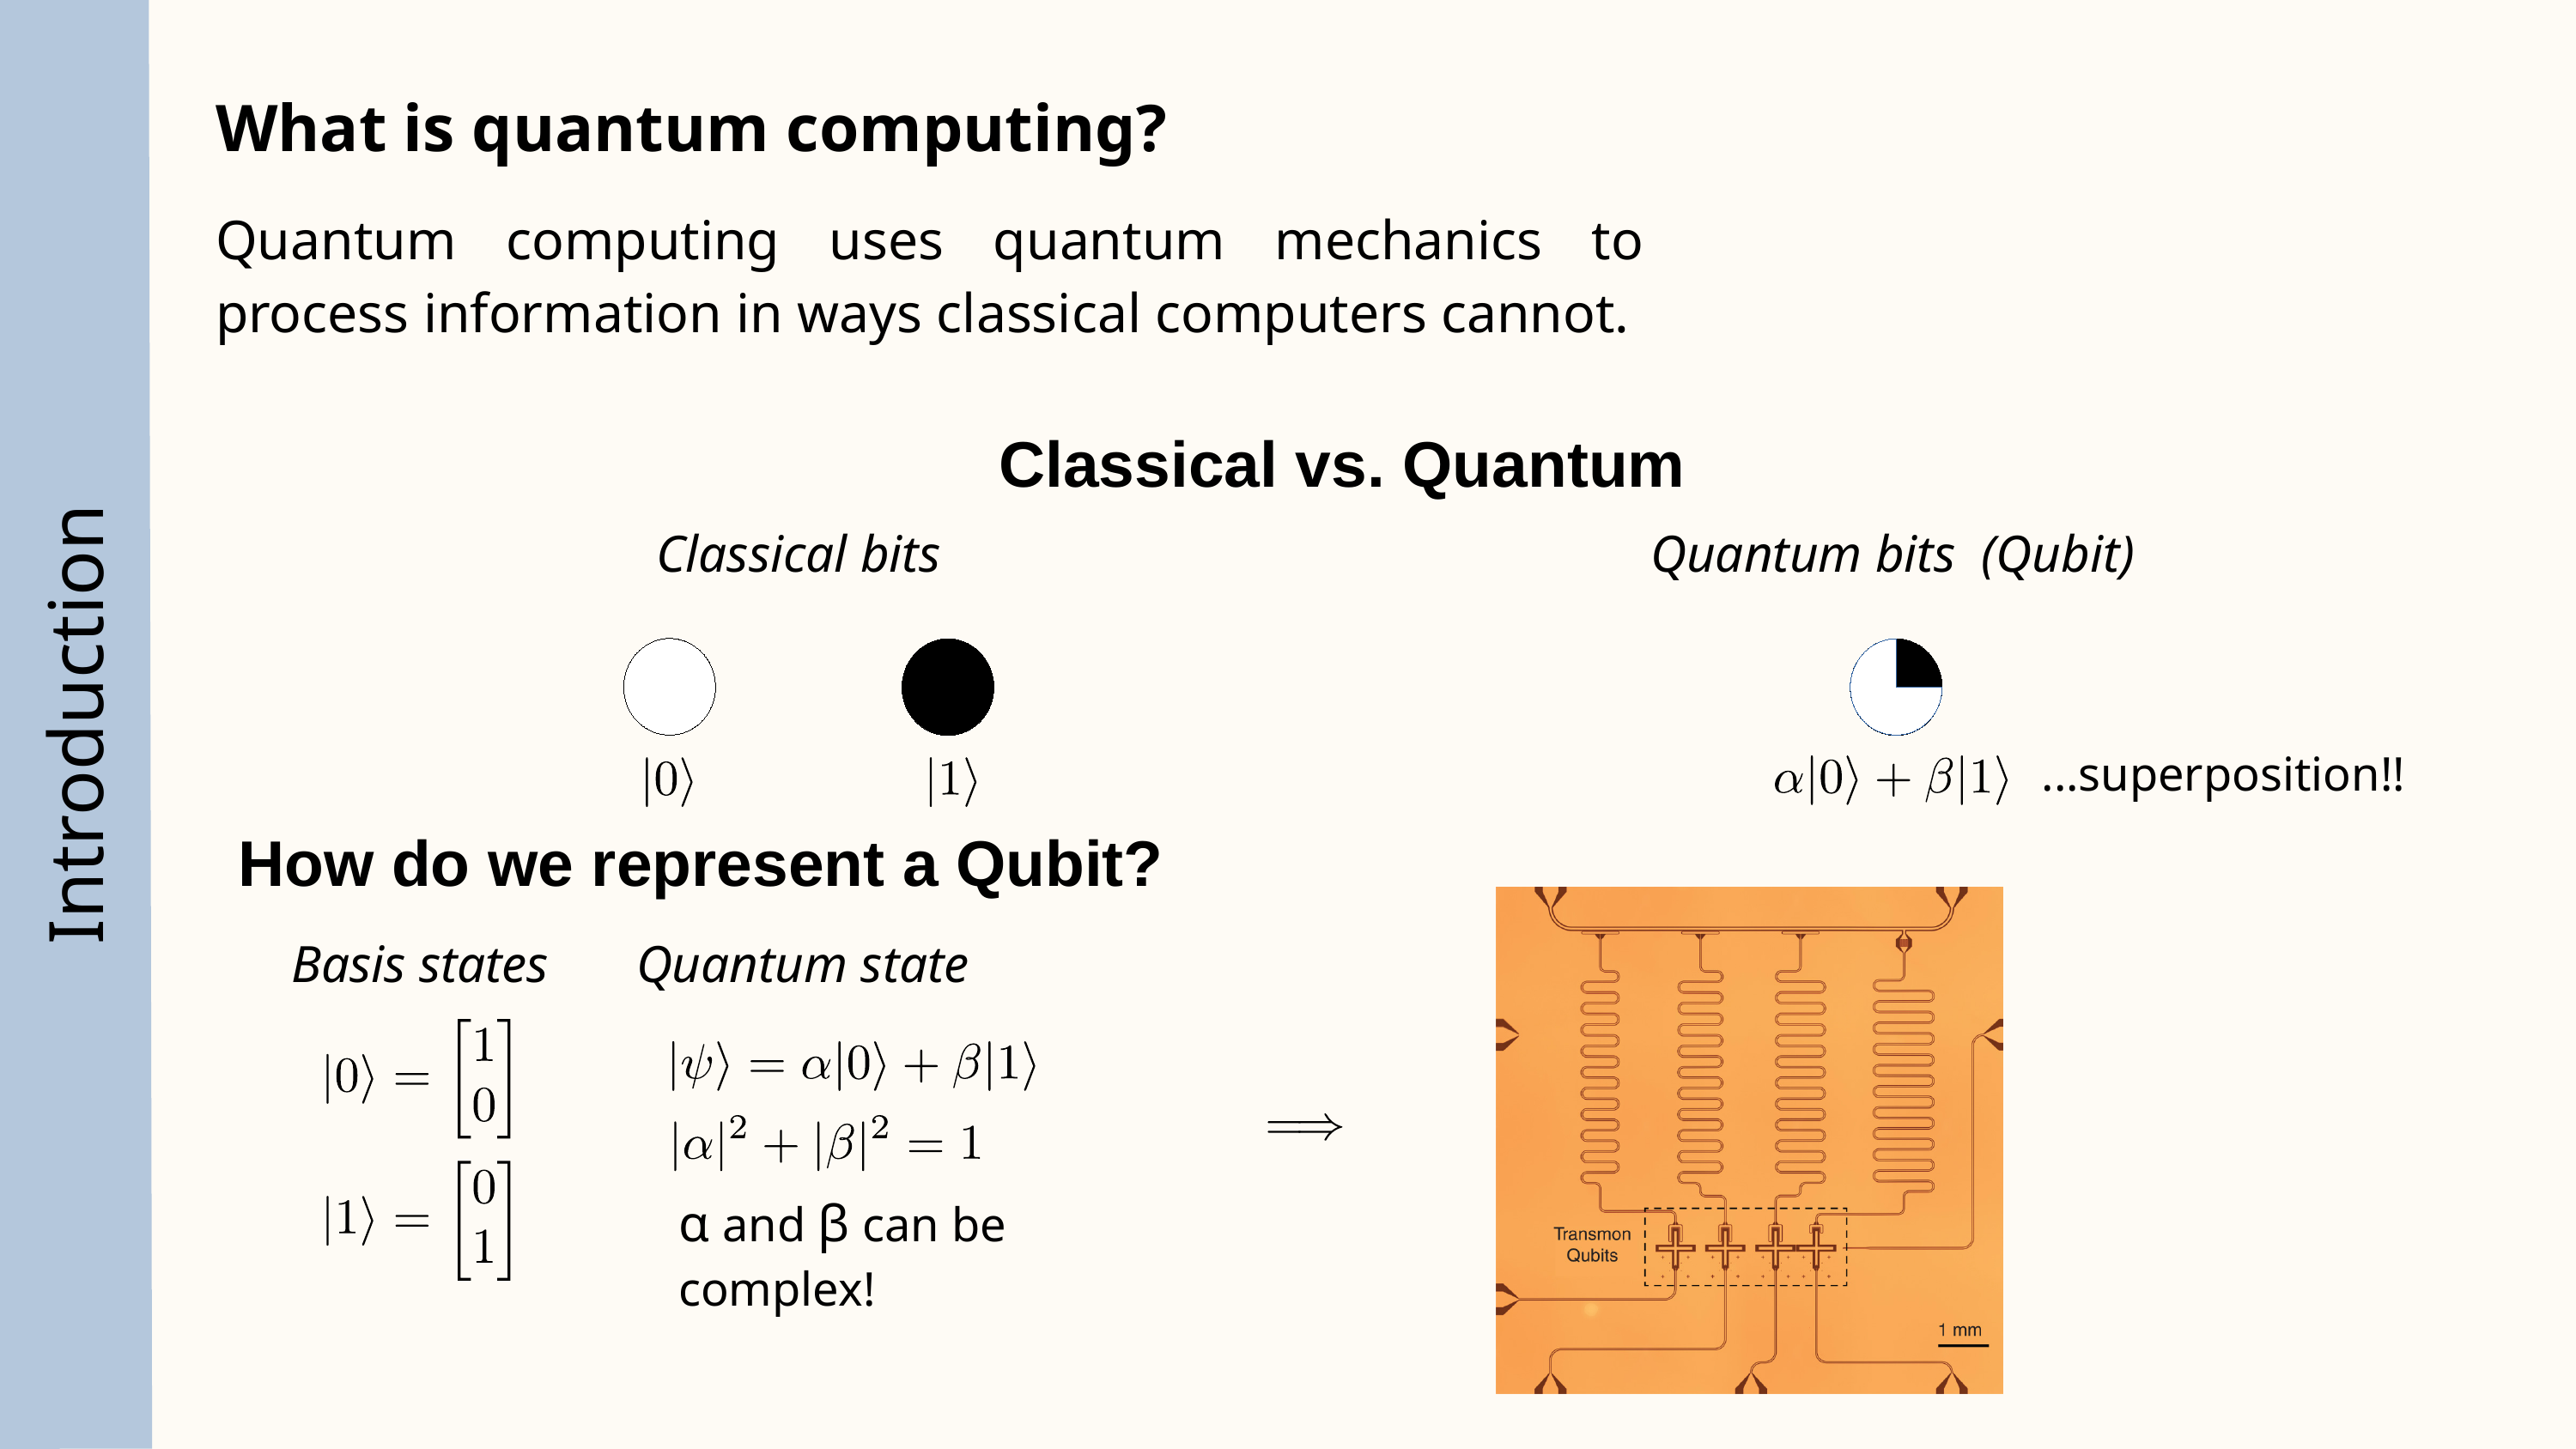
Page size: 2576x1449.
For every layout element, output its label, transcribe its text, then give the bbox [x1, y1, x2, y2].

title Introduction [0, 0, 153, 1449]
text_box How do we represent a Qubit? [225, 821, 1178, 906]
picture [325, 1159, 513, 1282]
picture [325, 1031, 513, 1141]
text_box α and β can be complex! [665, 1181, 1040, 1399]
text_box Quantum computing uses quantum mechanics to process information in ways classical computers cannot. [203, 196, 1674, 355]
text_box ...superposition!! [2028, 735, 2455, 875]
text_box Basis states [278, 922, 623, 1031]
text_box [1850, 639, 1942, 736]
picture [1496, 887, 2003, 1395]
text_box Quantum bits (Qubit) [1637, 512, 2206, 671]
picture [674, 1114, 981, 1172]
text_box [623, 638, 716, 736]
text_box [902, 639, 994, 736]
picture [644, 755, 695, 809]
text_box Classical bits [644, 512, 999, 621]
picture [670, 1039, 1037, 1094]
picture [1775, 755, 2008, 805]
text_box Classical vs. Quantum [986, 421, 1699, 507]
picture [927, 755, 979, 809]
text_box Quantum state [623, 922, 1040, 1072]
text_box What is quantum computing? [203, 76, 1194, 177]
picture [1267, 1113, 1343, 1141]
